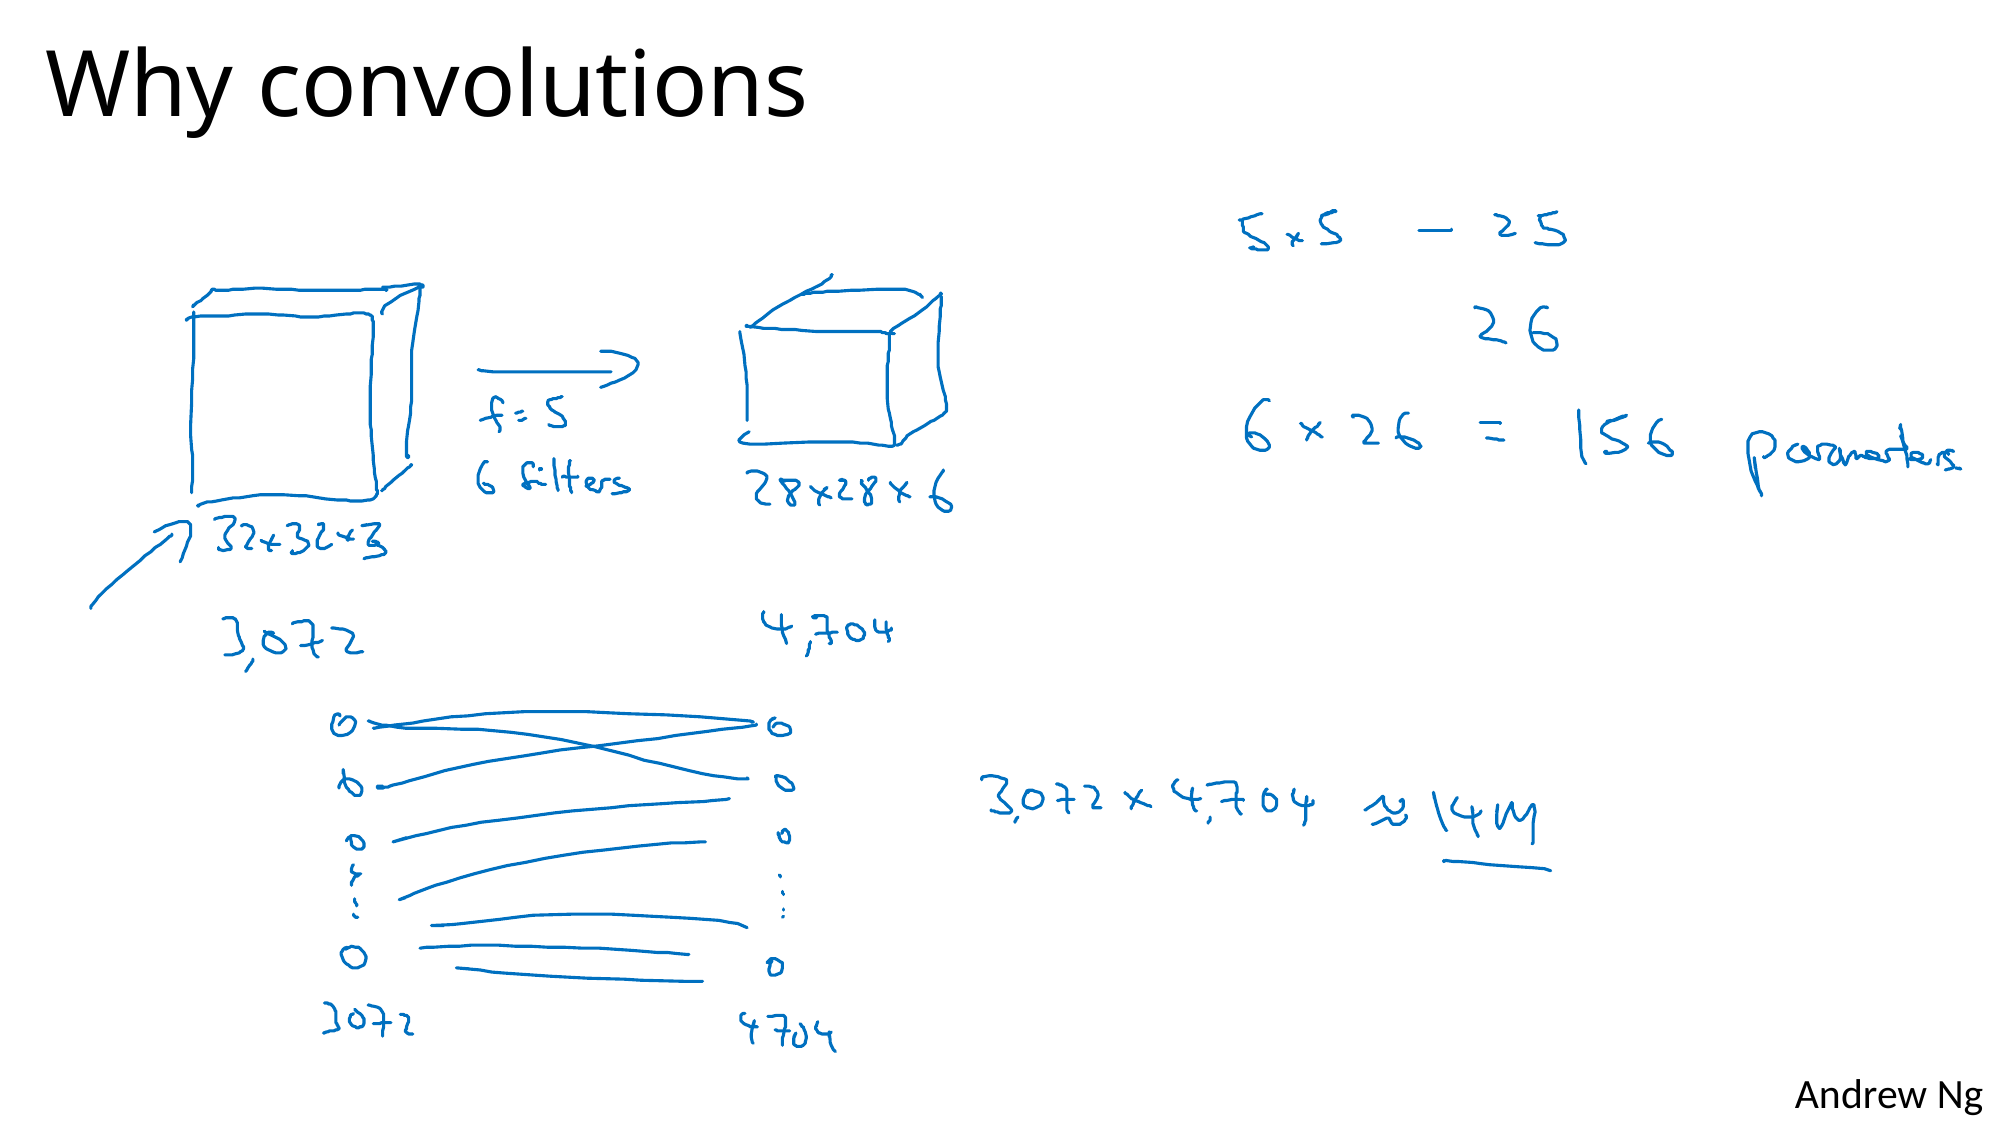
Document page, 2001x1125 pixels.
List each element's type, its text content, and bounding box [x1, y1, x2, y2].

picture [87, 207, 1964, 1056]
title Why convolutions [30, 29, 1756, 248]
